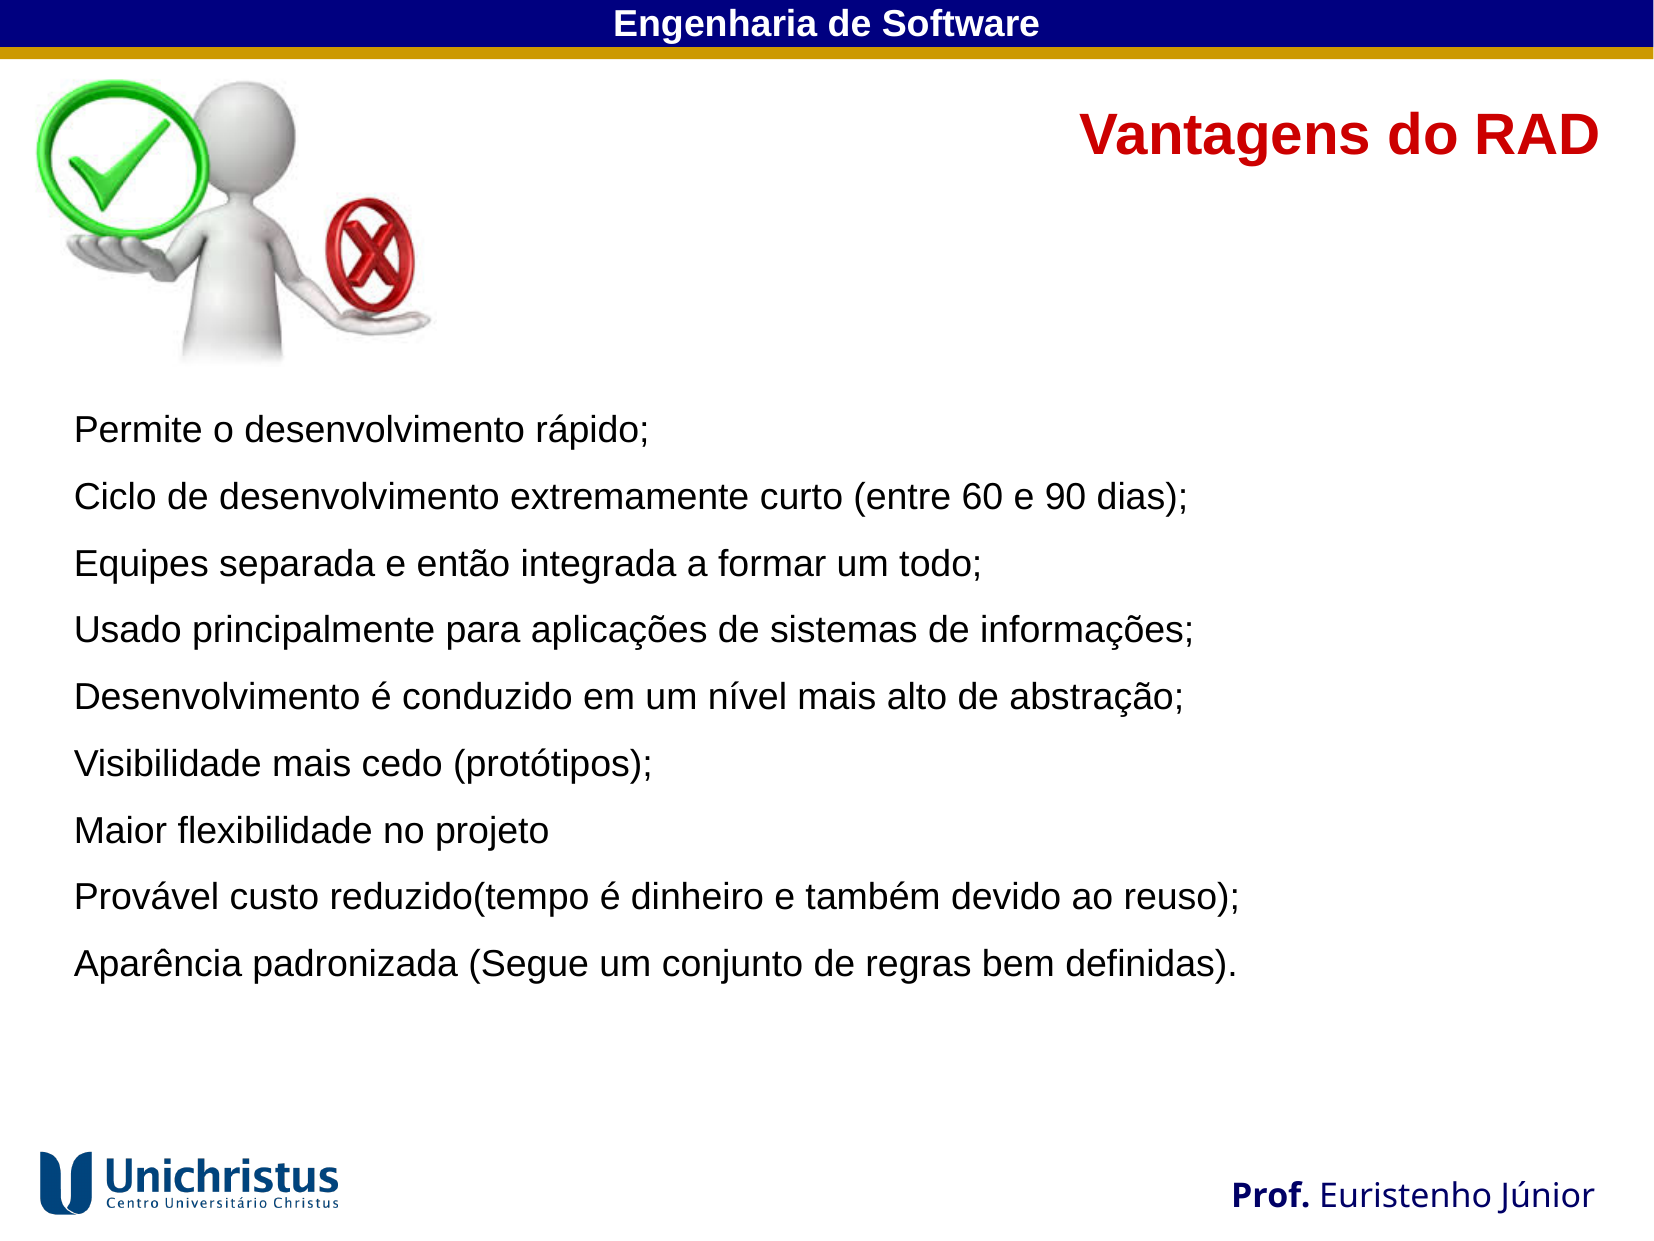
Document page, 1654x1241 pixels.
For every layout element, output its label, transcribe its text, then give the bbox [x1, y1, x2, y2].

text_box Engenharia de Software [0, 0, 1654, 47]
picture [35, 1148, 343, 1217]
picture [23, 67, 437, 367]
text_box Prof. Euristenho Júnior [1216, 1163, 1654, 1224]
text_box Permite o desenvolvimento rápido; Ciclo de desenvolvimento extremamente curto (entre 60 e 90 dias); Equipes separada e então integrada a formar um todo; Usado principalmente para aplicações de sistemas de informações; Desenvolvimento é conduzido em um nível mais alto de abstração; Visibilidade mais cedo (protótipos); Maior flexibilidade no projeto Provável custo reduzido(tempo é dinheiro e também devido ao reuso); Aparência padronizada (Segue um conjunto de regras bem definidas). [59, 400, 1571, 993]
text_box Vantagens do RAD [1064, 94, 1654, 189]
text_box [0, 47, 1654, 60]
